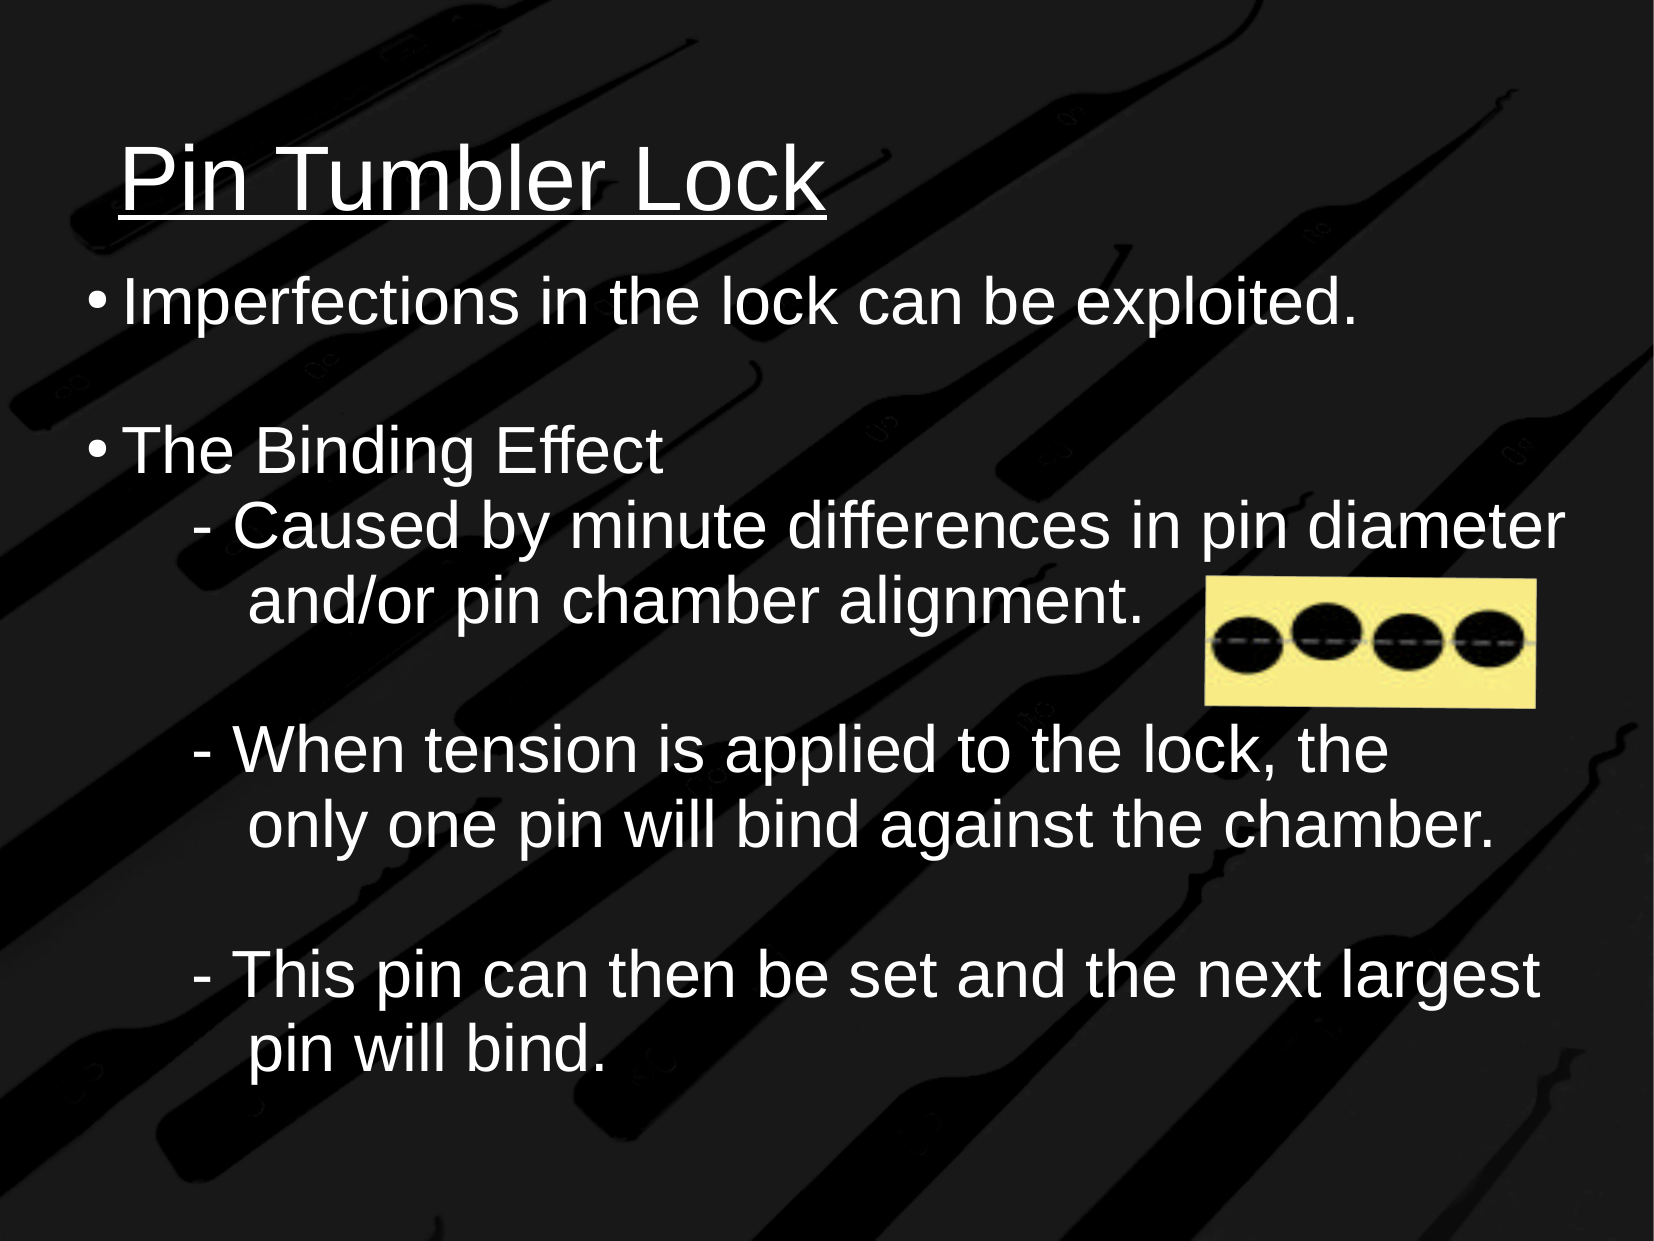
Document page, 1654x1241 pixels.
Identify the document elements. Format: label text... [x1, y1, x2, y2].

picture [0, 0, 1654, 1241]
text_box Imperfections in the lock can be exploited. The Binding Effect - Caused by minute differences in pin diameter and/or pin chamber alignment. - When tension is applied to the lock, the only one pin will bind against the chamber. - This pin can then be set and the next largest pin will bind. [70, 256, 1619, 1094]
title Pin Tumbler Lock [82, 49, 1571, 256]
